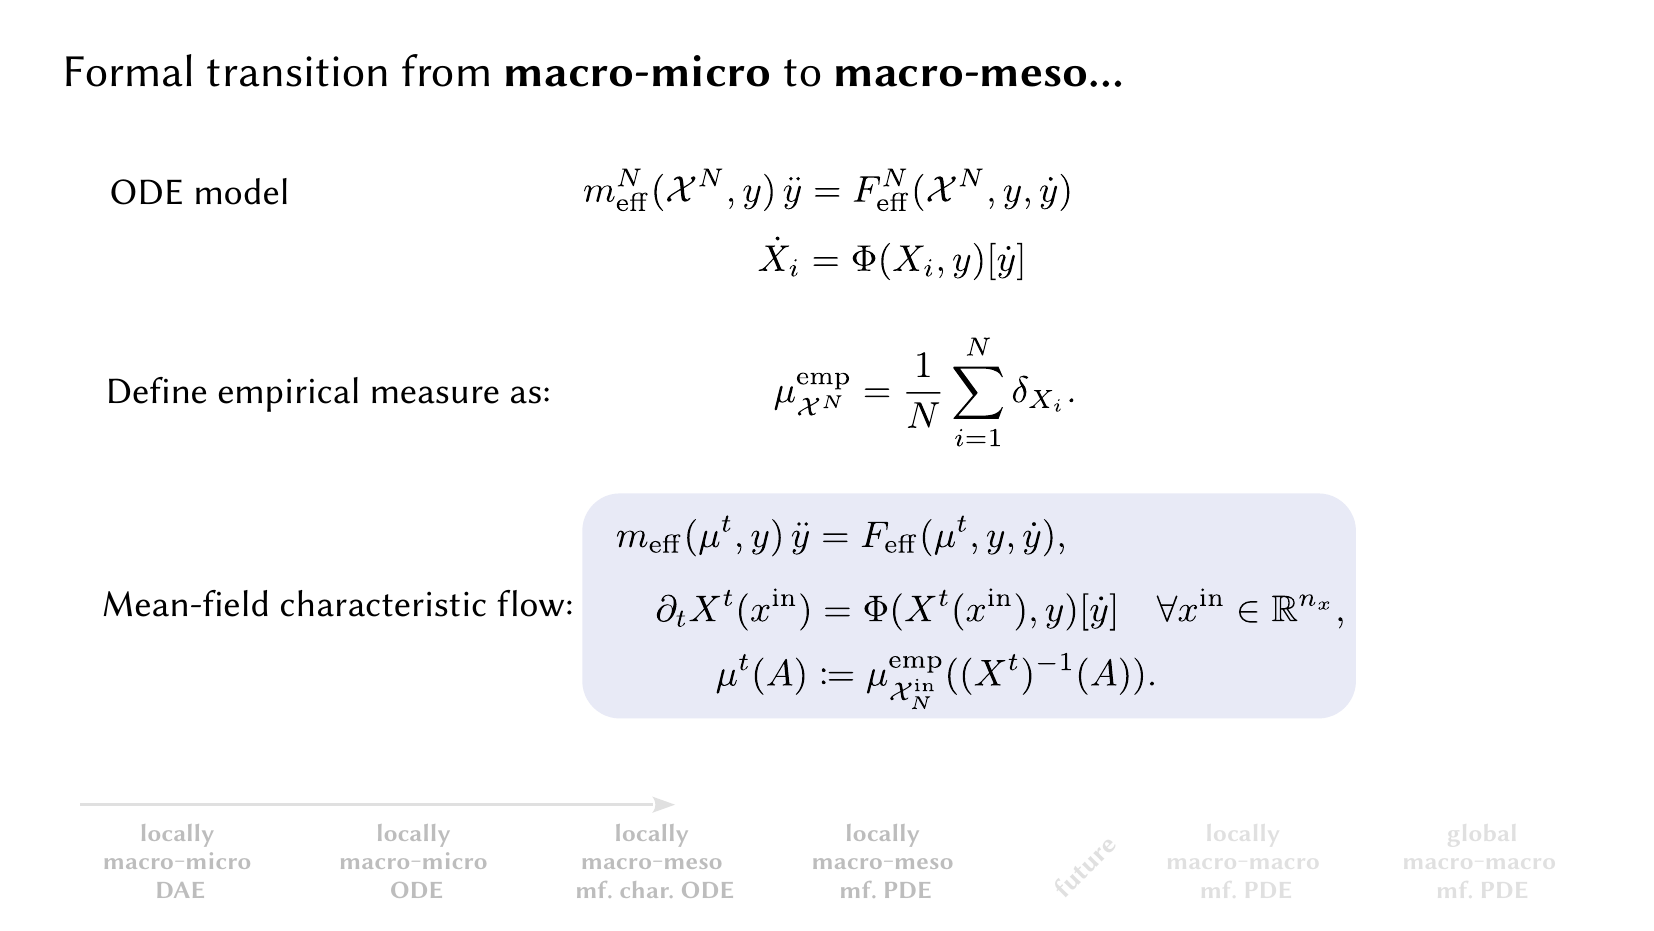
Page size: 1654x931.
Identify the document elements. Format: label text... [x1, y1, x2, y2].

text_box [907, 402, 940, 428]
text_box [617, 168, 641, 187]
text_box [582, 493, 1356, 719]
text_box [764, 173, 773, 212]
text_box [853, 176, 881, 202]
text_box [1003, 185, 1022, 210]
text_box [927, 176, 956, 202]
text_box [835, 372, 850, 390]
text_box [890, 192, 909, 211]
text_box [914, 173, 924, 212]
text_box [881, 242, 891, 281]
text_box Formal transition from macro-micro to macro-meso... [48, 38, 1138, 106]
text_box [1025, 197, 1030, 209]
text_box [1017, 242, 1023, 281]
text_box [789, 264, 798, 277]
text_box [796, 372, 809, 385]
text_box [955, 434, 964, 447]
text_box locally macro‒meso mf. PDE [796, 811, 985, 918]
text_box [917, 352, 930, 377]
text_box [852, 245, 876, 271]
text_box locally macro‒micro DAE [88, 811, 276, 918]
text_box locally macro‒micro ODE [324, 811, 512, 918]
text_box [893, 245, 924, 271]
text_box [616, 199, 629, 212]
text_box locally macro‒macro mf. PDE [1151, 811, 1342, 918]
text_box future [1031, 812, 1139, 921]
text_box [728, 197, 734, 209]
text_box [966, 337, 991, 356]
text_box [758, 245, 790, 271]
text_box [1054, 403, 1061, 412]
text_box [797, 397, 820, 416]
text_box [1012, 375, 1029, 403]
text_box [774, 385, 795, 411]
text_box [1029, 390, 1053, 408]
text_box [953, 366, 1003, 419]
text_box [699, 168, 723, 187]
text_box [667, 176, 696, 202]
text_box [743, 185, 761, 210]
text_box [990, 242, 996, 281]
text_box Mean-field characteristic flow: [86, 576, 582, 634]
text_box [997, 254, 1015, 279]
text_box [938, 266, 944, 279]
text_box [973, 242, 983, 281]
text_box [630, 192, 648, 211]
text_box [1060, 173, 1070, 212]
text_box [883, 168, 907, 187]
text_box [959, 168, 983, 187]
text_box [877, 199, 889, 212]
text_box [1039, 185, 1058, 210]
text_box [783, 185, 801, 210]
text_box [953, 254, 971, 279]
text_box [990, 428, 1000, 447]
text_box global macro‒macro mf. PDE [1387, 811, 1578, 918]
text_box [989, 197, 994, 209]
text_box [654, 173, 664, 212]
text_box [584, 185, 615, 203]
text_box [823, 395, 842, 409]
text_box Define empirical measure as: [90, 362, 567, 421]
text_box locally macro‒meso mf. char. ODE [560, 811, 750, 918]
text_box ODE model [94, 163, 304, 222]
text_box [810, 372, 833, 385]
text_box [924, 264, 933, 277]
